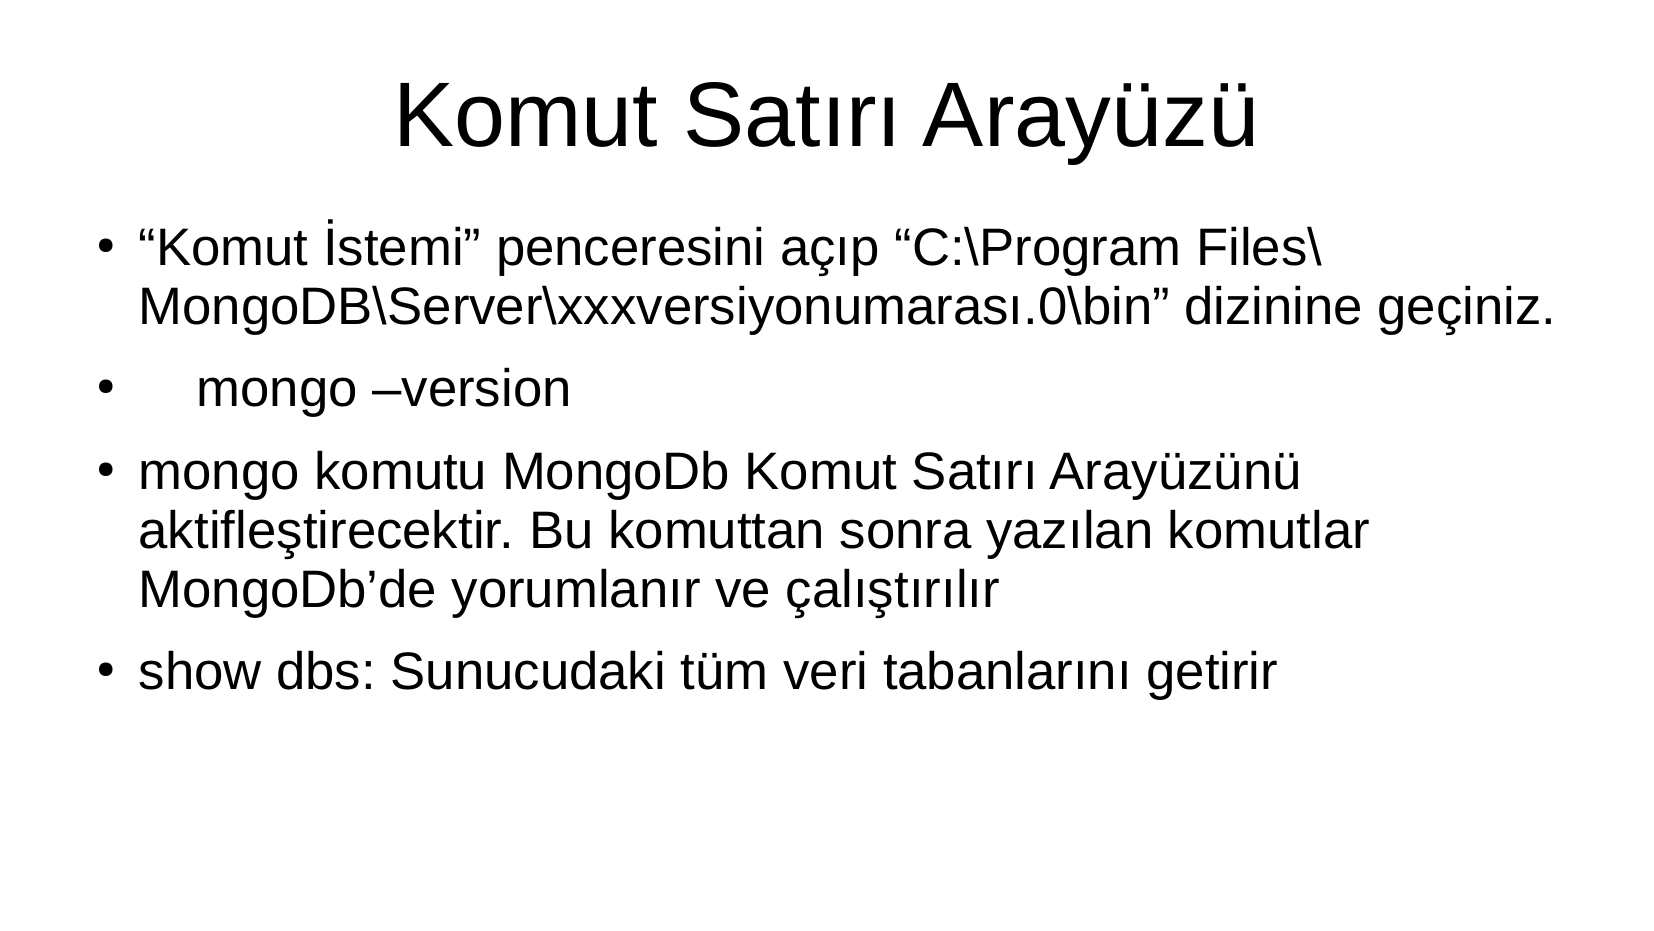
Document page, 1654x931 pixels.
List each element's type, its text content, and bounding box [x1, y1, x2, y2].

list “Komut İstemi” penceresini açıp “C:\Program Files\MongoDB\Server\xxxversiyonumarası.0\bin” dizinine geçiniz. mongo –version mongo komutu MongoDb Komut Satırı Arayüzünü aktifleştirecektir. Bu komuttan sonra yazılan komutlar MongoDb’de yorumlanır ve çalıştırılır show dbs: Sunucudaki tüm veri tabanlarını getirir [82, 217, 1571, 758]
title Komut Satırı Arayüzü [82, 37, 1571, 193]
